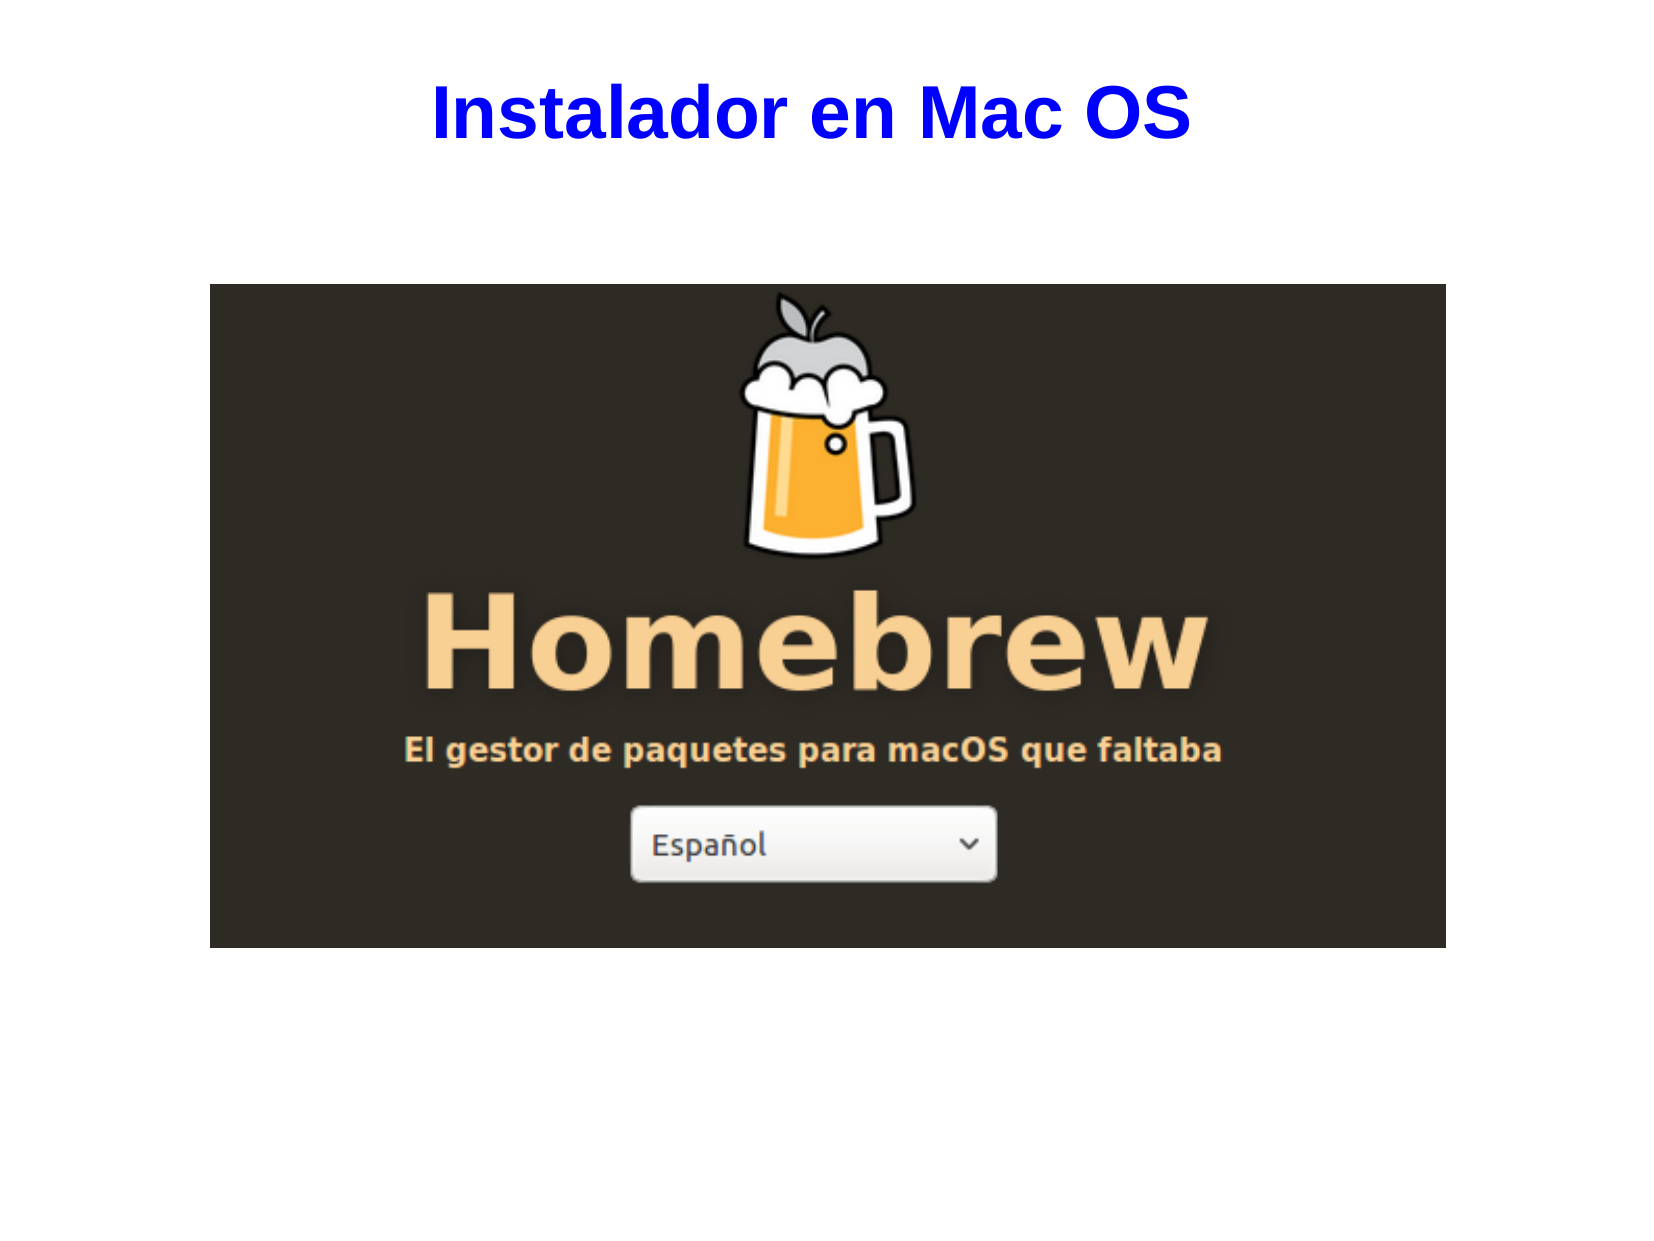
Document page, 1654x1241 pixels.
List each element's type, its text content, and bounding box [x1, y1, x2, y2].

text_box Instalador en Mac OS [64, 60, 1561, 166]
picture [210, 284, 1446, 948]
